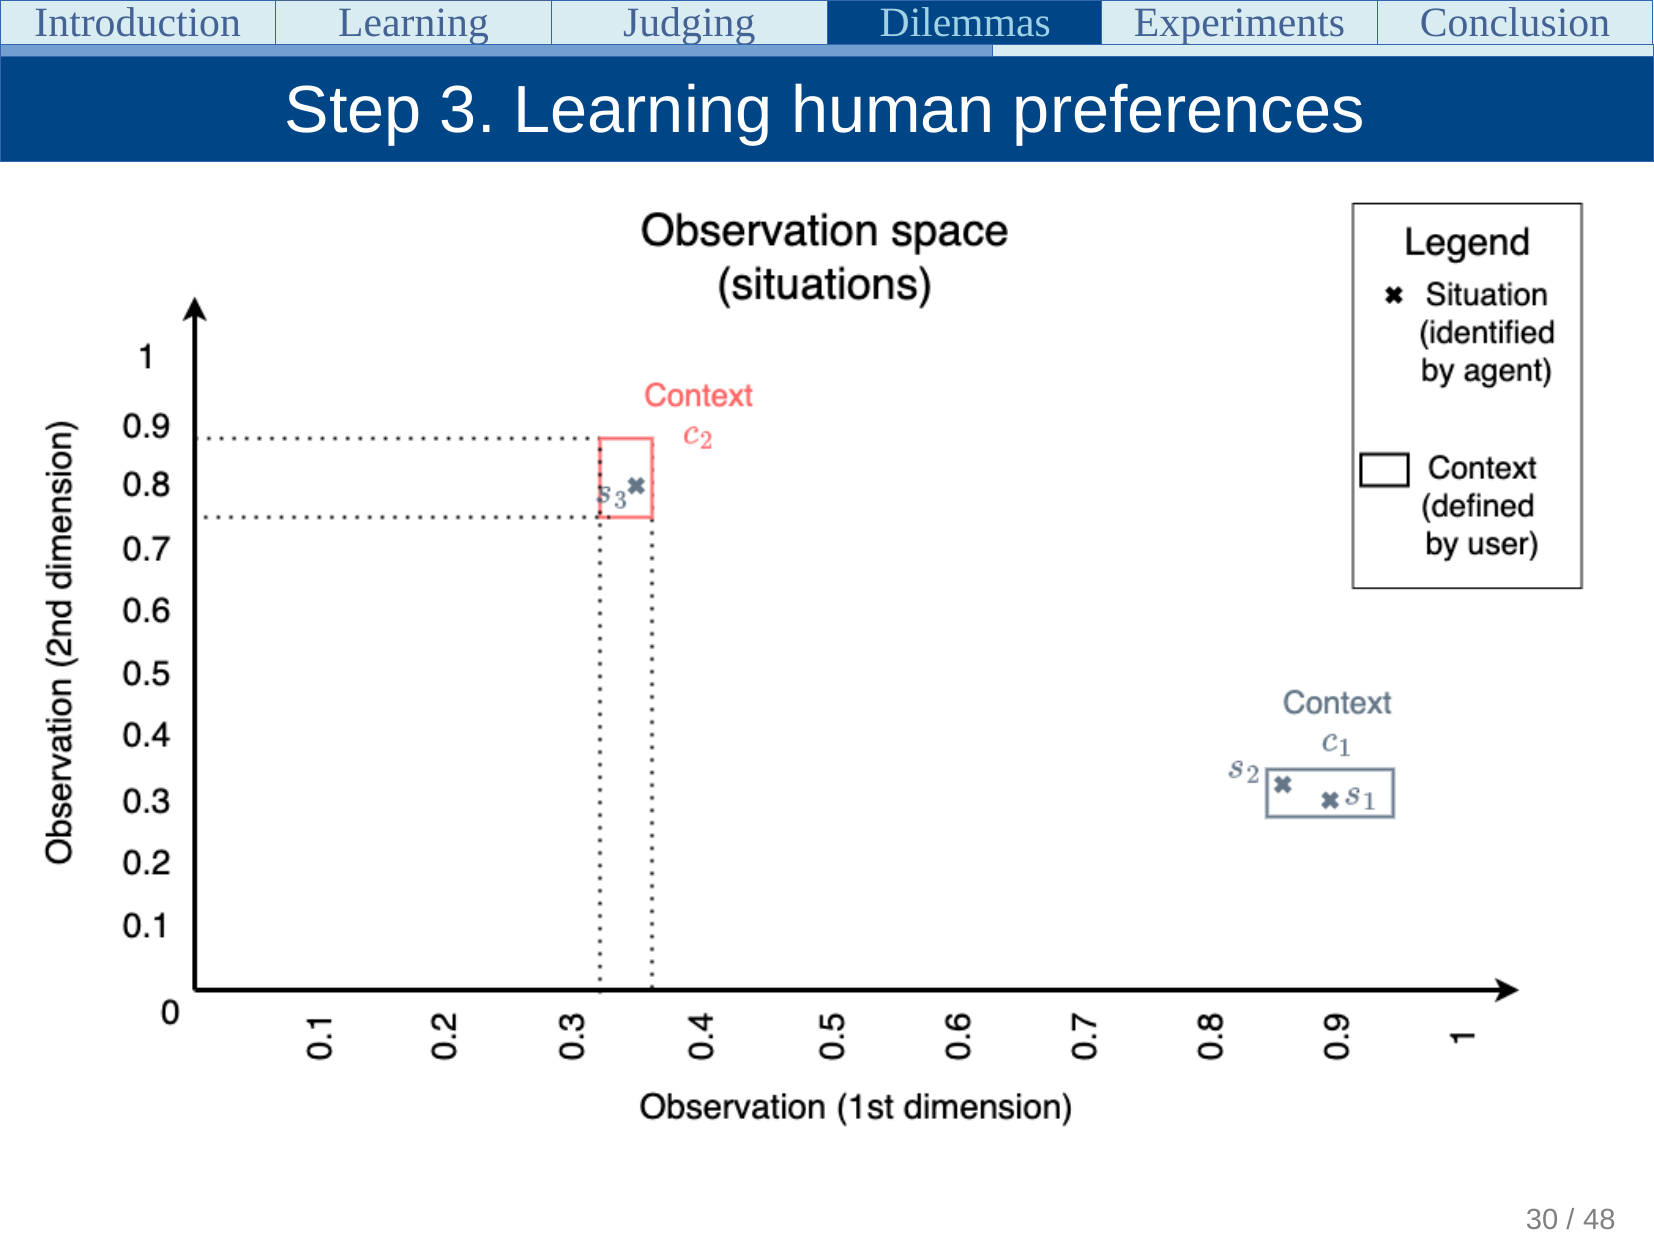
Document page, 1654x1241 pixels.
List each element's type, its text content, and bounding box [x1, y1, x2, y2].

text_box [0, 44, 993, 57]
title Step 3. Learning human preferences [0, 56, 1651, 162]
picture [5, 170, 1645, 1163]
